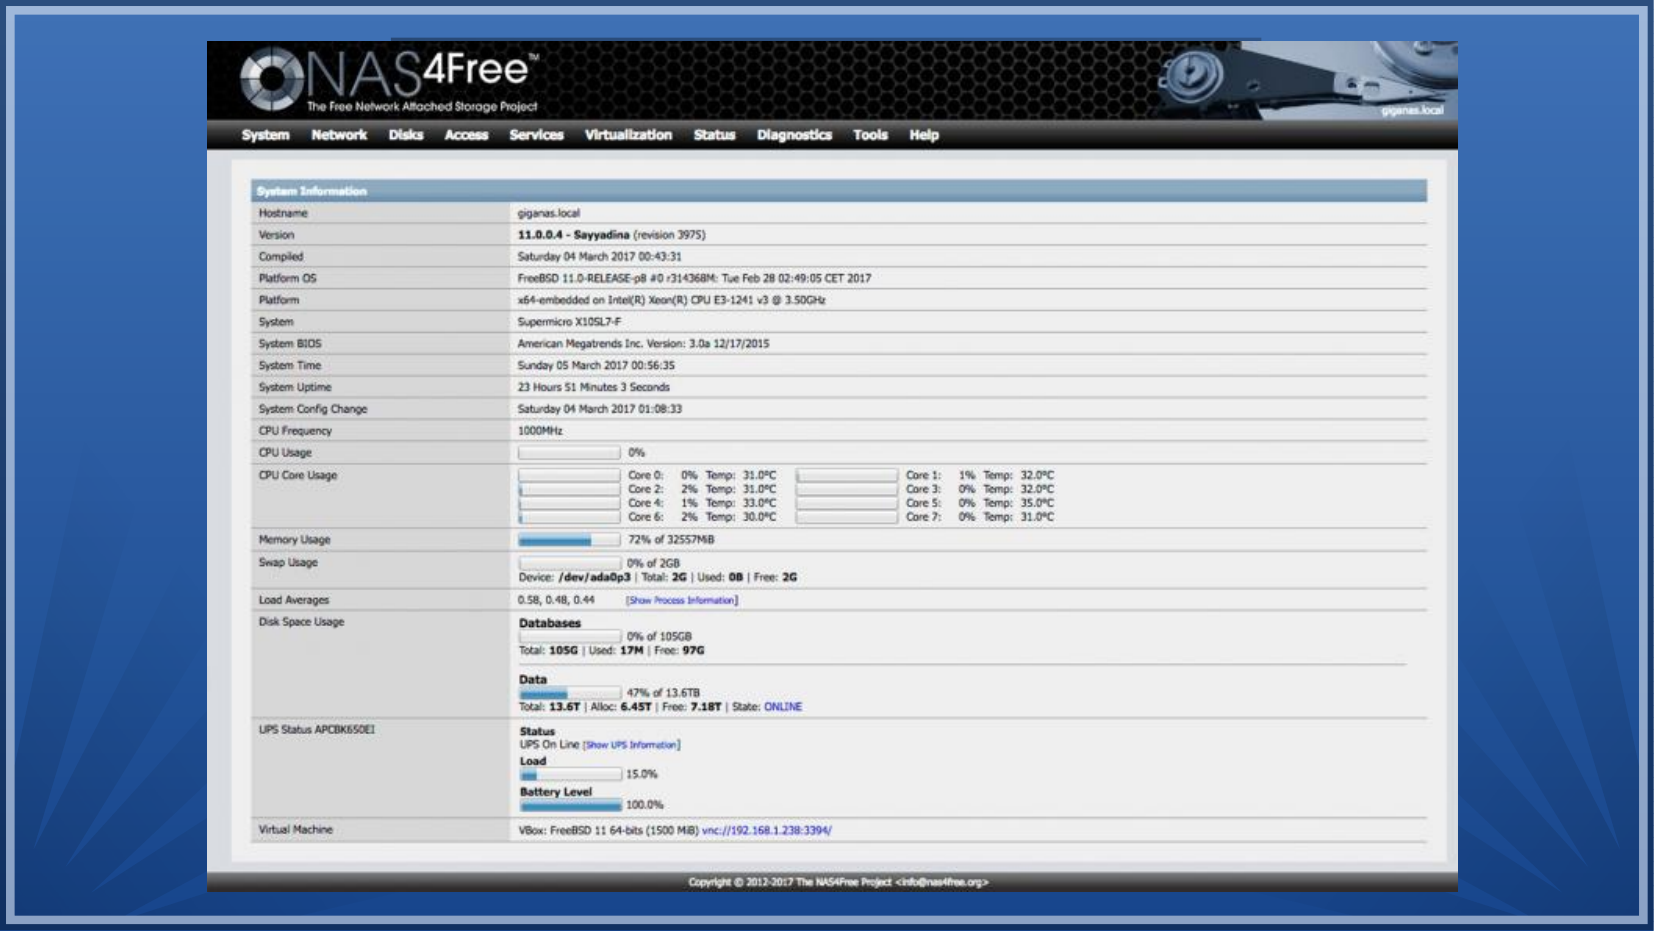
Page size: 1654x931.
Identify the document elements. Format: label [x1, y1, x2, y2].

picture [207, 41, 1458, 892]
